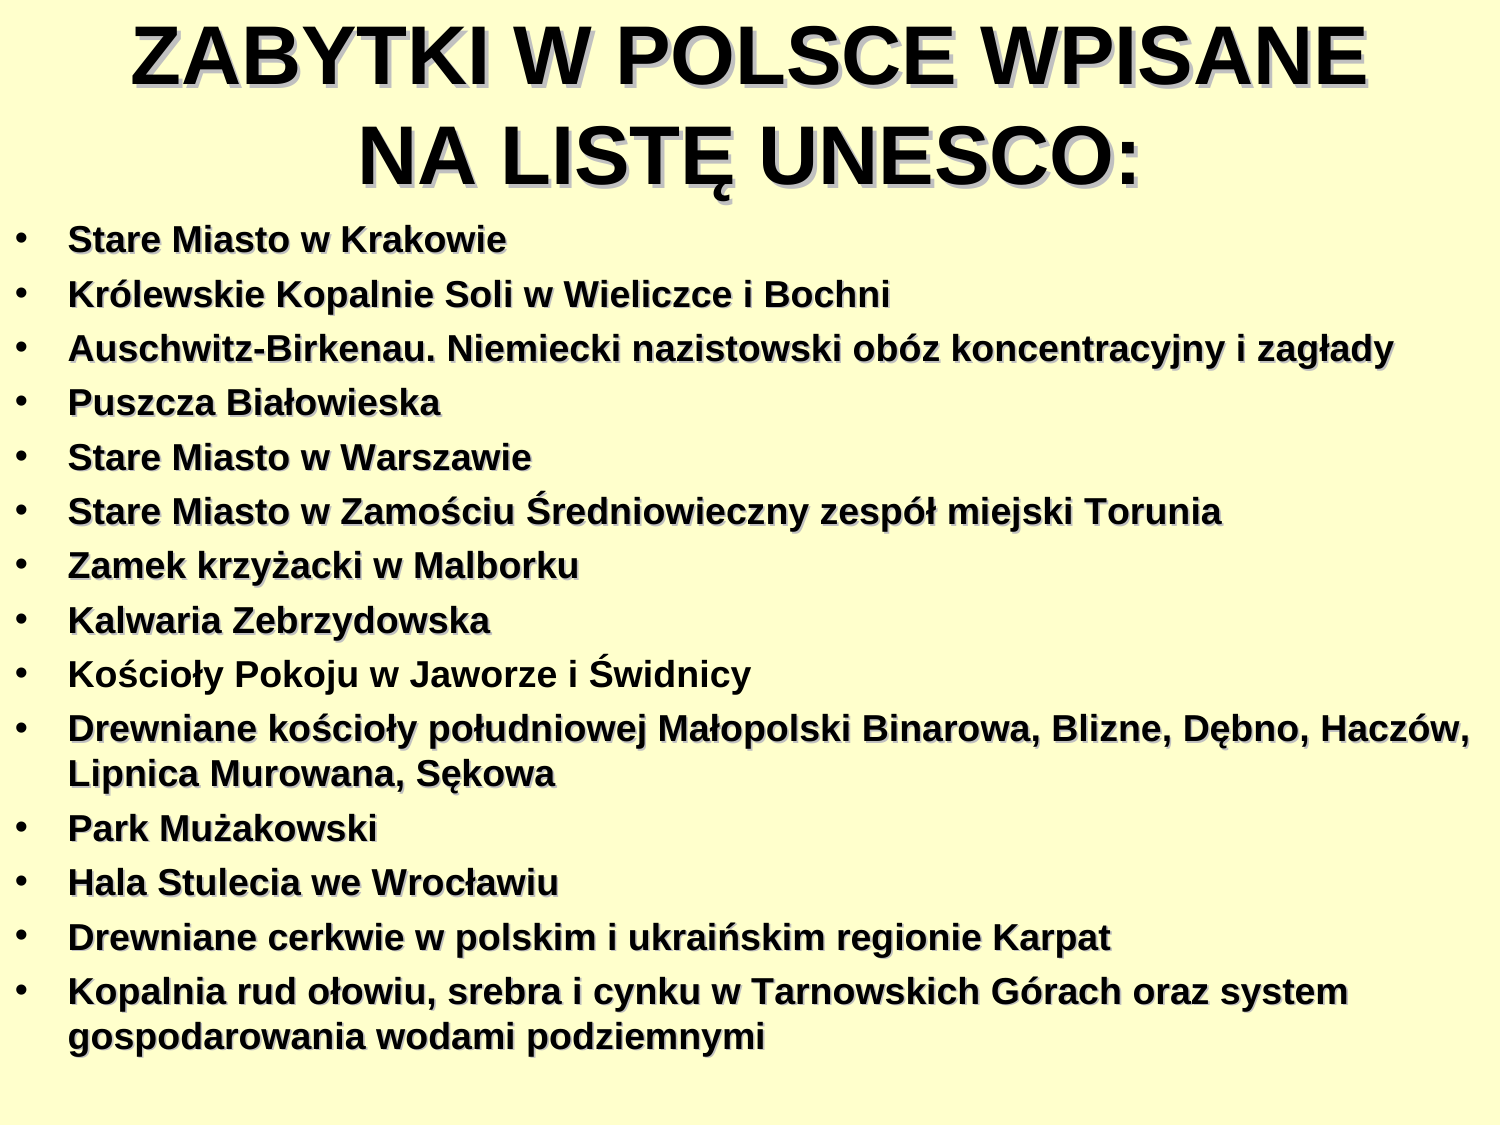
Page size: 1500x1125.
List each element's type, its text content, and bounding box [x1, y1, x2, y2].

list Stare Miasto w Krakowie Królewskie Kopalnie Soli w Wieliczce i Bochni Auschwitz-Birkenau. Niemiecki nazistowski obóz koncentracyjny i zagłady Puszcza Białowieska Stare Miasto w Warszawie Stare Miasto w Zamościu Średniowieczny zespół miejski Torunia Zamek krzyżacki w Malborku Kalwaria Zebrzydowska Kościoły Pokoju w Jaworze i Świdnicy Drewniane kościoły południowej Małopolski Binarowa, Blizne, Dębno, Haczów, Lipnica Murowana, Sękowa Park Mużakowski Hala Stulecia we Wrocławiu Drewniane cerkwie w polskim i ukraińskim regionie Karpat Kopalnia rud ołowiu, srebra i cynku w Tarnowskich Górach oraz system gospodarowania wodami podziemnymi [0, 207, 1500, 1071]
title ZABYTKI W POLSCE WPISANE NA LISTĘ UNESCO: [75, 7, 1426, 195]
